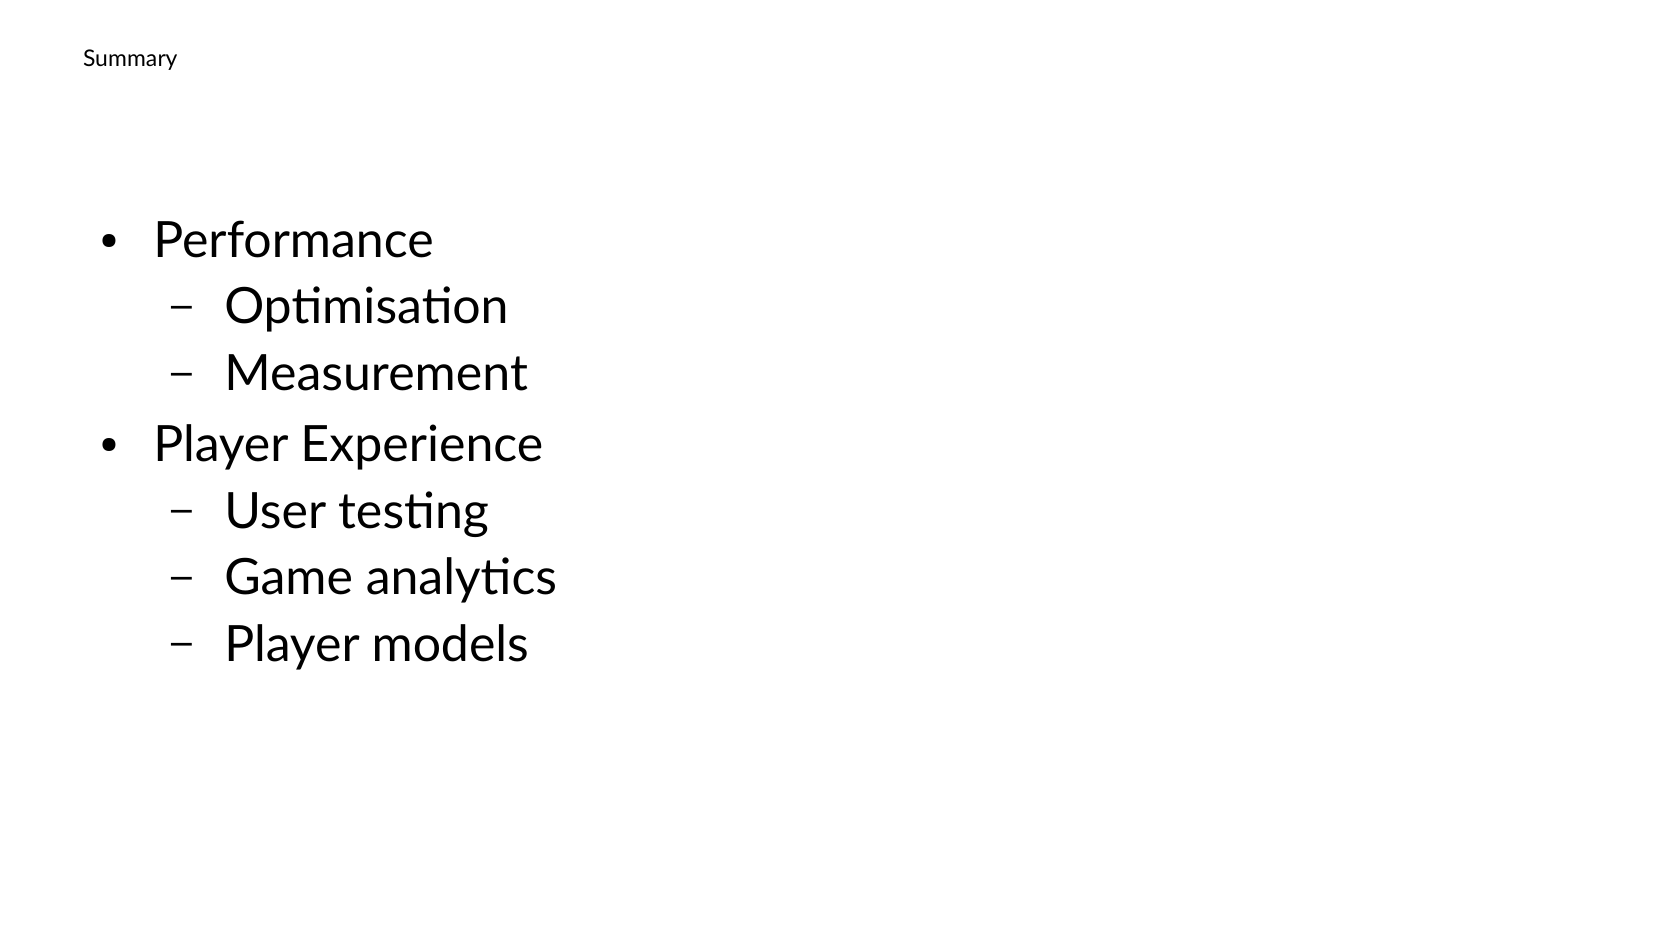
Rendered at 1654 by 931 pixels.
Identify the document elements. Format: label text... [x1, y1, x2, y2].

title Summary [83, 0, 1571, 119]
list Performance Optimisation Measurement Player Experience User testing Game analytics Player models [82, 217, 1571, 839]
